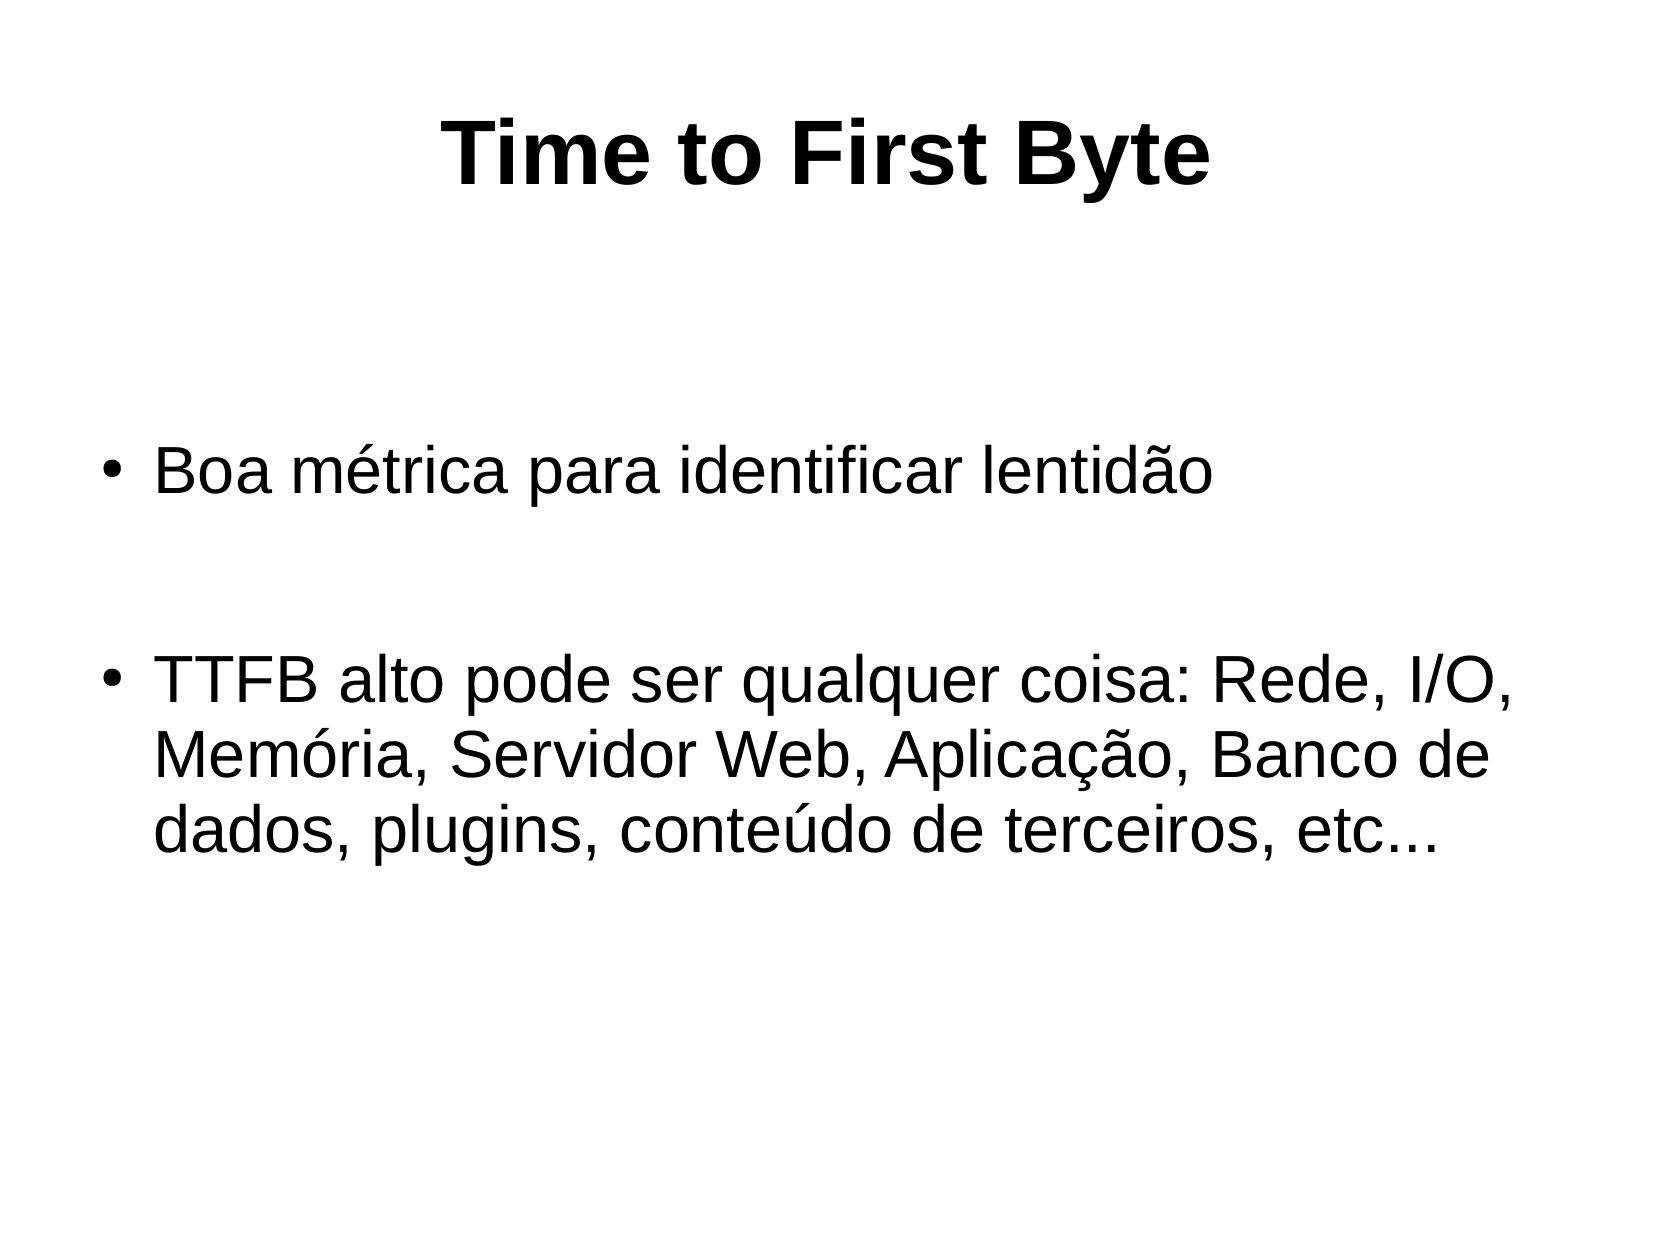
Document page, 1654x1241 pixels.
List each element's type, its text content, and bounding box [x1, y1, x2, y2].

title Time to First Byte [82, 49, 1571, 257]
list Boa métrica para identificar lentidão TTFB alto pode ser qualquer coisa: Rede, I/O, Memória, Servidor Web, Aplicação, Banco de dados, plugins, conteúdo de terceiros, etc... [82, 290, 1538, 1010]
